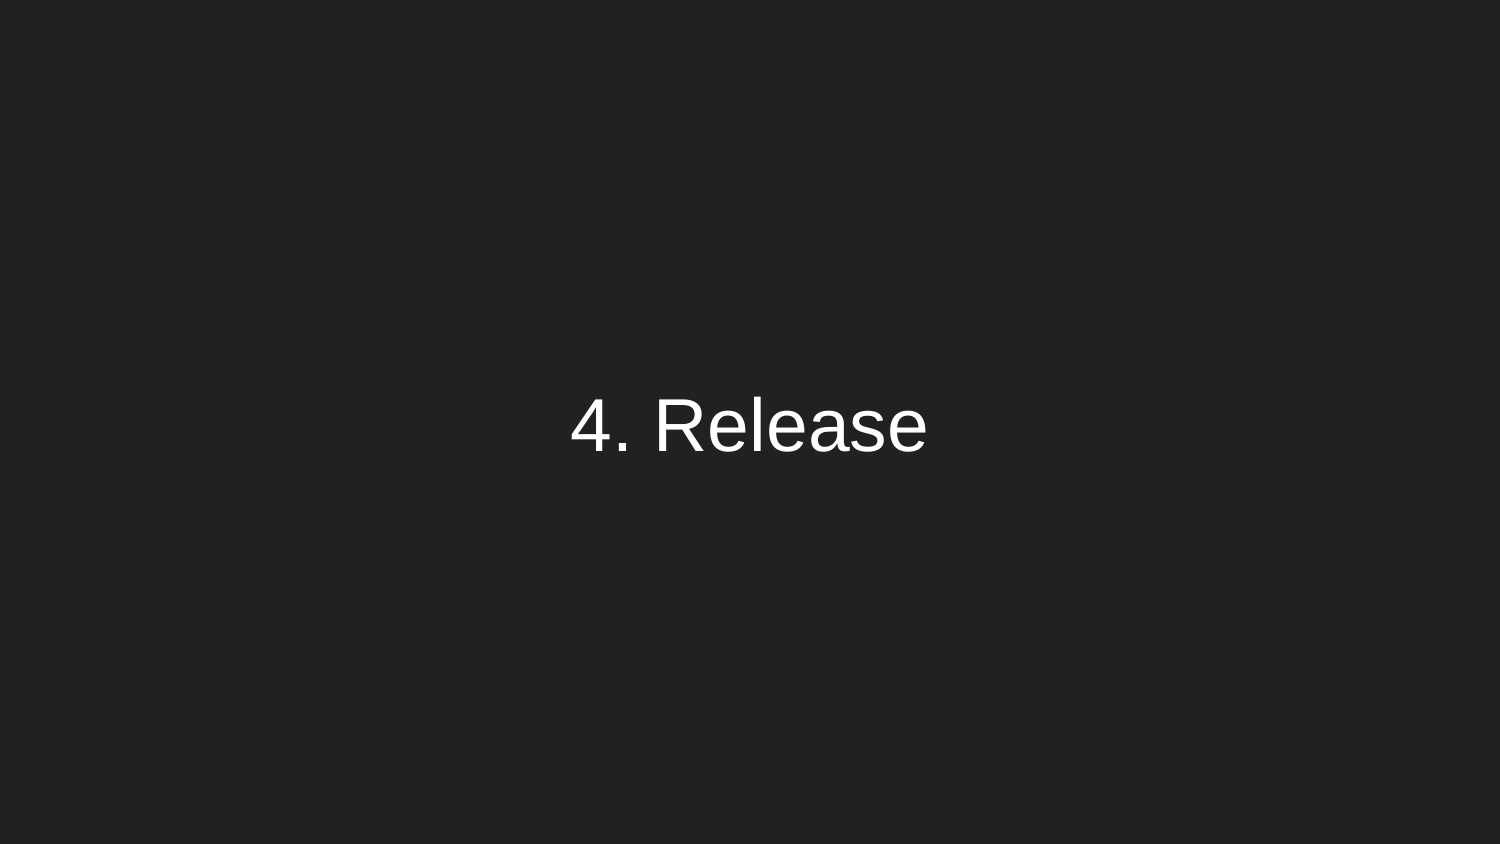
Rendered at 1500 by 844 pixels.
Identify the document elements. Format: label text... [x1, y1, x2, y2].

title 4. Release [51, 352, 1449, 491]
